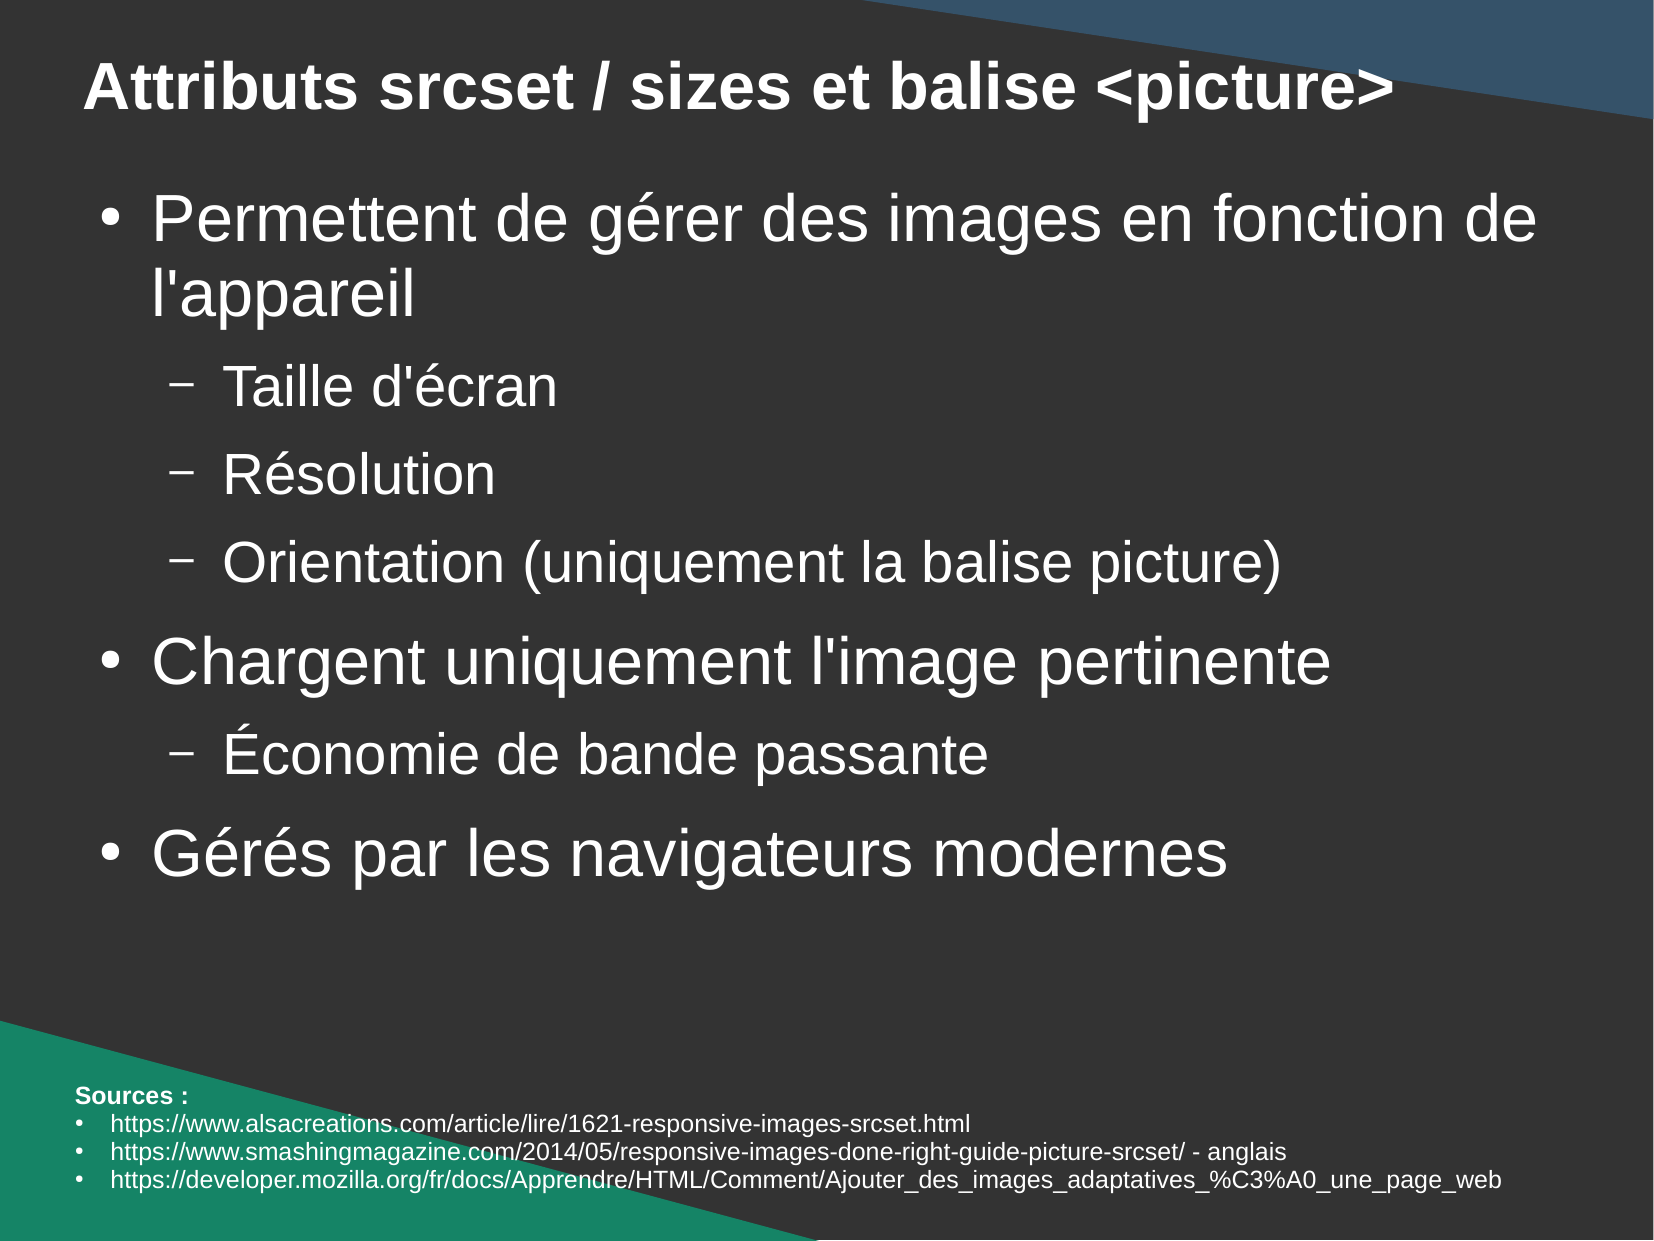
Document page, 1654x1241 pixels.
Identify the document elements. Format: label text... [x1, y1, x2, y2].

text_box [861, 0, 1654, 120]
text_box Sources : https://www.alsacreations.com/article/lire/1621-responsive-images-srcset.html https://www.smashingmagazine.com/2014/05/responsive-images-done-right-guide-picture-srcset/ - anglais https://developer.mozilla.org/fr/docs/Apprendre/HTML/Comment/Ajouter_des_images_adaptatives_%C3%A0_une_page_web [60, 1074, 1546, 1241]
list Permettent de gérer des images en fonction de l'appareil Taille d'écran Résolution Orientation (uniquement la balise picture) Chargent uniquement l'image pertinente Économie de bande passante Gérés par les navigateurs modernes [80, 180, 1605, 898]
text_box [0, 1020, 199, 1241]
title Attributs srcset / sizes et balise <picture> [82, 49, 1571, 162]
